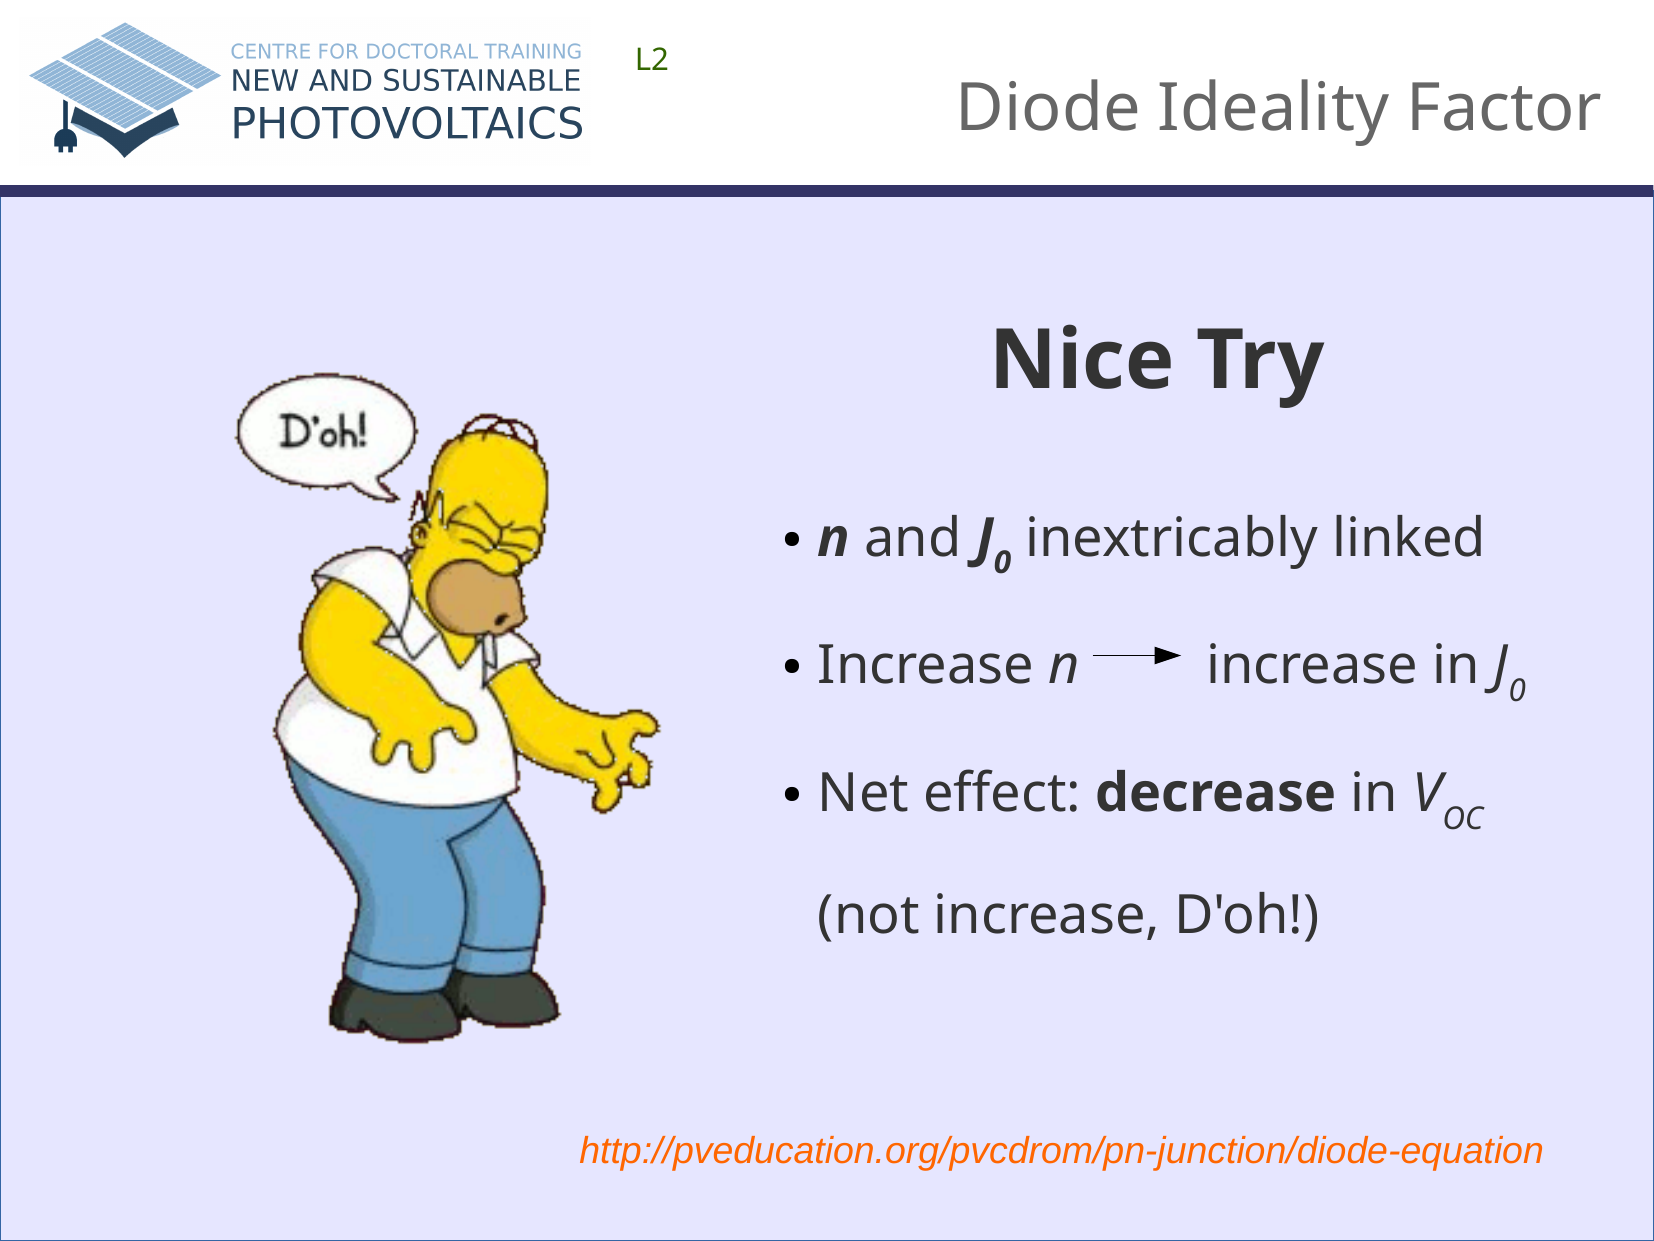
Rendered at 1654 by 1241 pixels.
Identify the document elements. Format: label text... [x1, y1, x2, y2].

text_box Nice Try n and J0 inextricably linked Increase n increase in J0 Net effect: decrease in VOC (not increase, D'oh!) [767, 291, 1548, 1122]
text_box [0, 197, 1654, 1241]
text_box Diode Ideality Factor [708, 51, 1619, 142]
text_box L2 [620, 29, 880, 80]
text_box http://pveducation.org/pvcdrom/pn-junction/diode-equation [564, 1122, 1560, 1179]
picture [210, 366, 697, 1057]
picture [19, 17, 591, 166]
